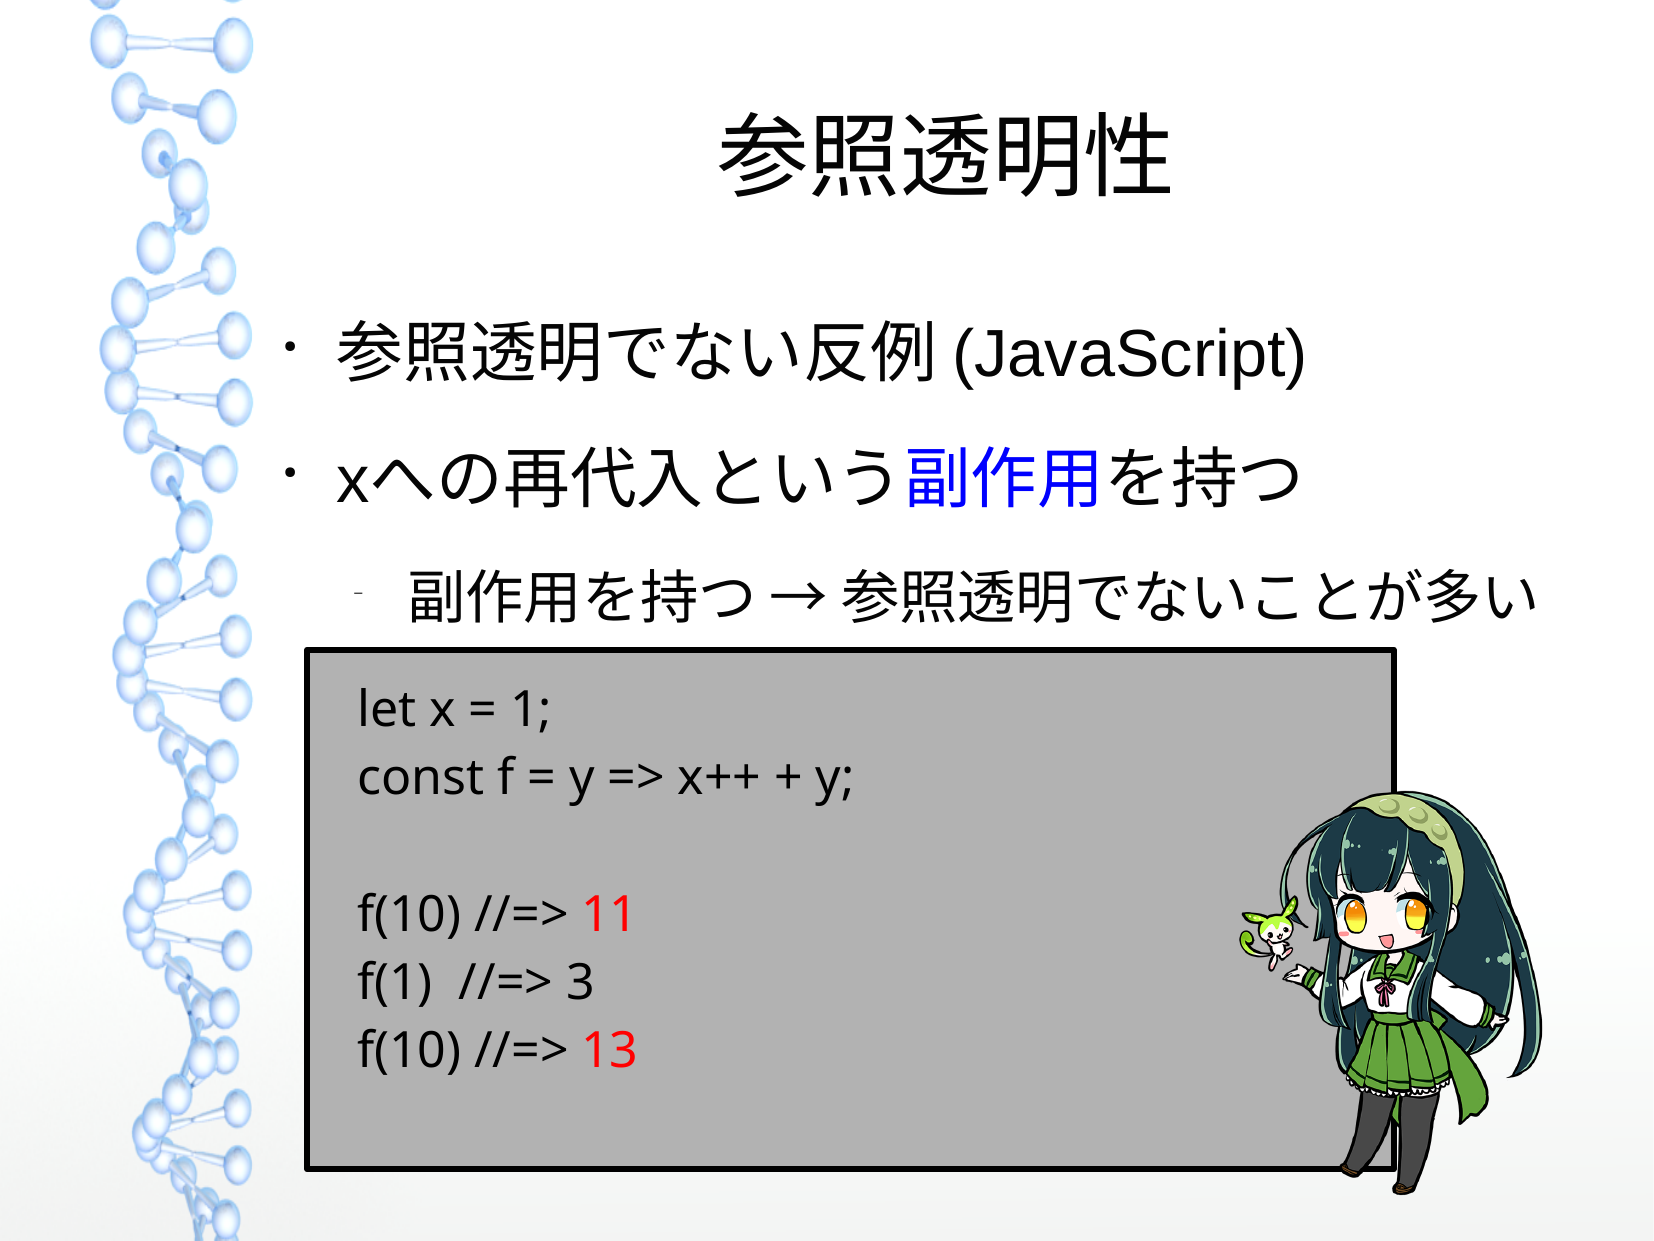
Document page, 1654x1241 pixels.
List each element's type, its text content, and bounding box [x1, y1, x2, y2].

text_box [424, 1040, 439, 1064]
picture [0, 0, 1654, 1241]
text_box [307, 649, 1394, 1170]
list 参照透明でない反例 (JavaScript) xへの再代入という副作用を持つ 副作用を持つ → 参照透明でないことが多い [265, 299, 1595, 1019]
title 参照透明性 [265, 47, 1595, 252]
text_box let x = 1; const f = y => x++ + y; f(10) //=> 11 f(1) //=> 3 f(10) //=> 13 [342, 665, 1371, 1040]
